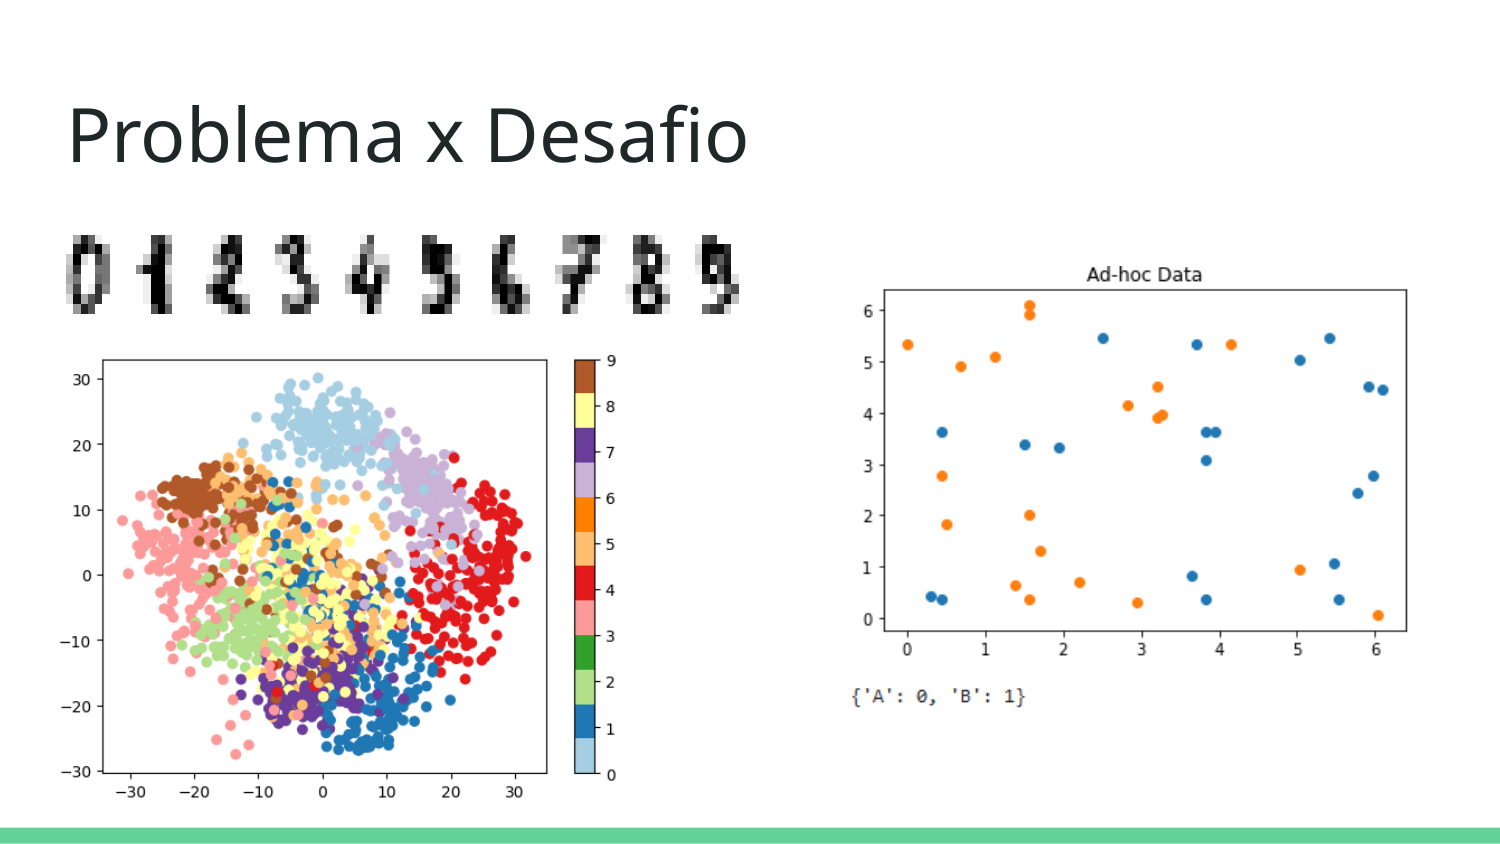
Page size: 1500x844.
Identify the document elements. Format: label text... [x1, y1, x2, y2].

title Problema x Desafio [51, 72, 1449, 167]
picture [51, 345, 638, 811]
picture [812, 266, 1470, 712]
picture [51, 229, 744, 329]
